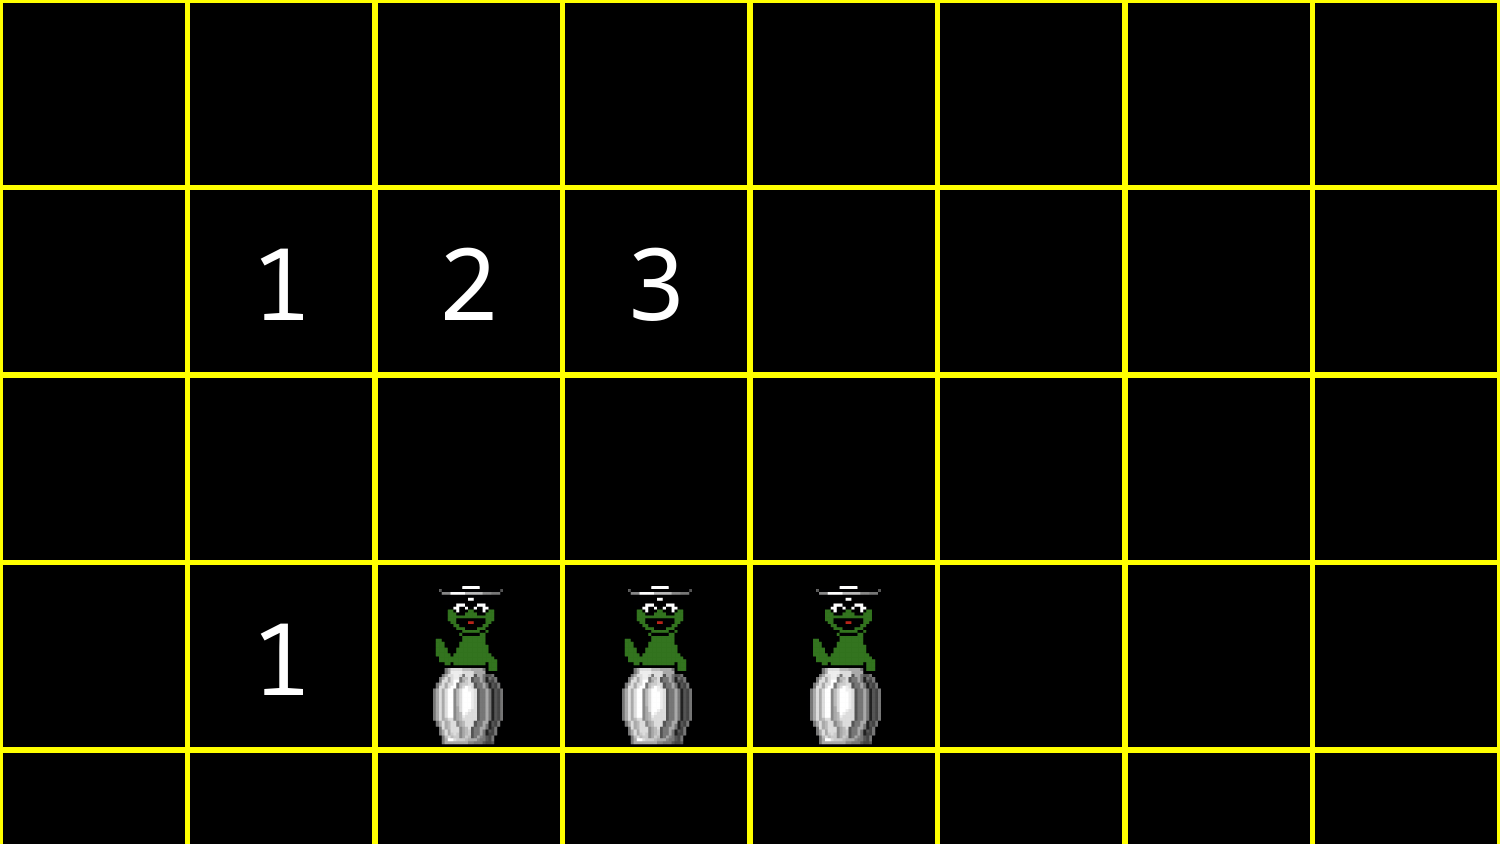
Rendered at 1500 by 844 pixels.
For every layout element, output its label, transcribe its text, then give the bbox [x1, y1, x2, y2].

table_header [1128, 3, 1310, 185]
table_cell [378, 565, 560, 747]
table_cell [940, 753, 1122, 844]
table_cell 1 [190, 565, 372, 747]
table_cell [190, 378, 372, 560]
table_cell [3, 190, 185, 372]
table_cell [753, 565, 935, 747]
table_cell 3 [565, 190, 747, 372]
table_cell [940, 190, 1122, 372]
table_cell [1128, 753, 1310, 844]
table_header [3, 3, 185, 185]
table_cell [3, 378, 185, 560]
table_cell [3, 753, 185, 844]
table_cell [1128, 565, 1310, 747]
table_cell [565, 753, 747, 844]
table_cell [940, 378, 1122, 560]
picture [807, 583, 884, 747]
picture [430, 583, 506, 747]
table_cell [565, 378, 747, 560]
table_cell [1128, 378, 1310, 560]
table_cell 2 [378, 190, 560, 372]
table_cell [753, 753, 935, 844]
table_cell [940, 565, 1122, 747]
table_cell [3, 565, 185, 747]
table_cell [753, 190, 935, 372]
table_cell [1315, 565, 1497, 747]
picture [619, 583, 695, 747]
table_cell [753, 378, 935, 560]
table_header [565, 3, 747, 185]
table_header [940, 3, 1122, 185]
table_cell [1128, 190, 1310, 372]
table_cell [378, 753, 560, 844]
table_cell [565, 565, 747, 747]
table_cell [1315, 190, 1497, 372]
table_cell [1315, 753, 1497, 844]
table_cell [378, 378, 560, 560]
table_header [753, 3, 935, 185]
table_cell [1315, 378, 1497, 560]
table_header [378, 3, 560, 185]
table_cell [190, 753, 372, 844]
table_header [190, 3, 372, 185]
table_cell 1 [190, 190, 372, 372]
table_header [1315, 3, 1497, 185]
